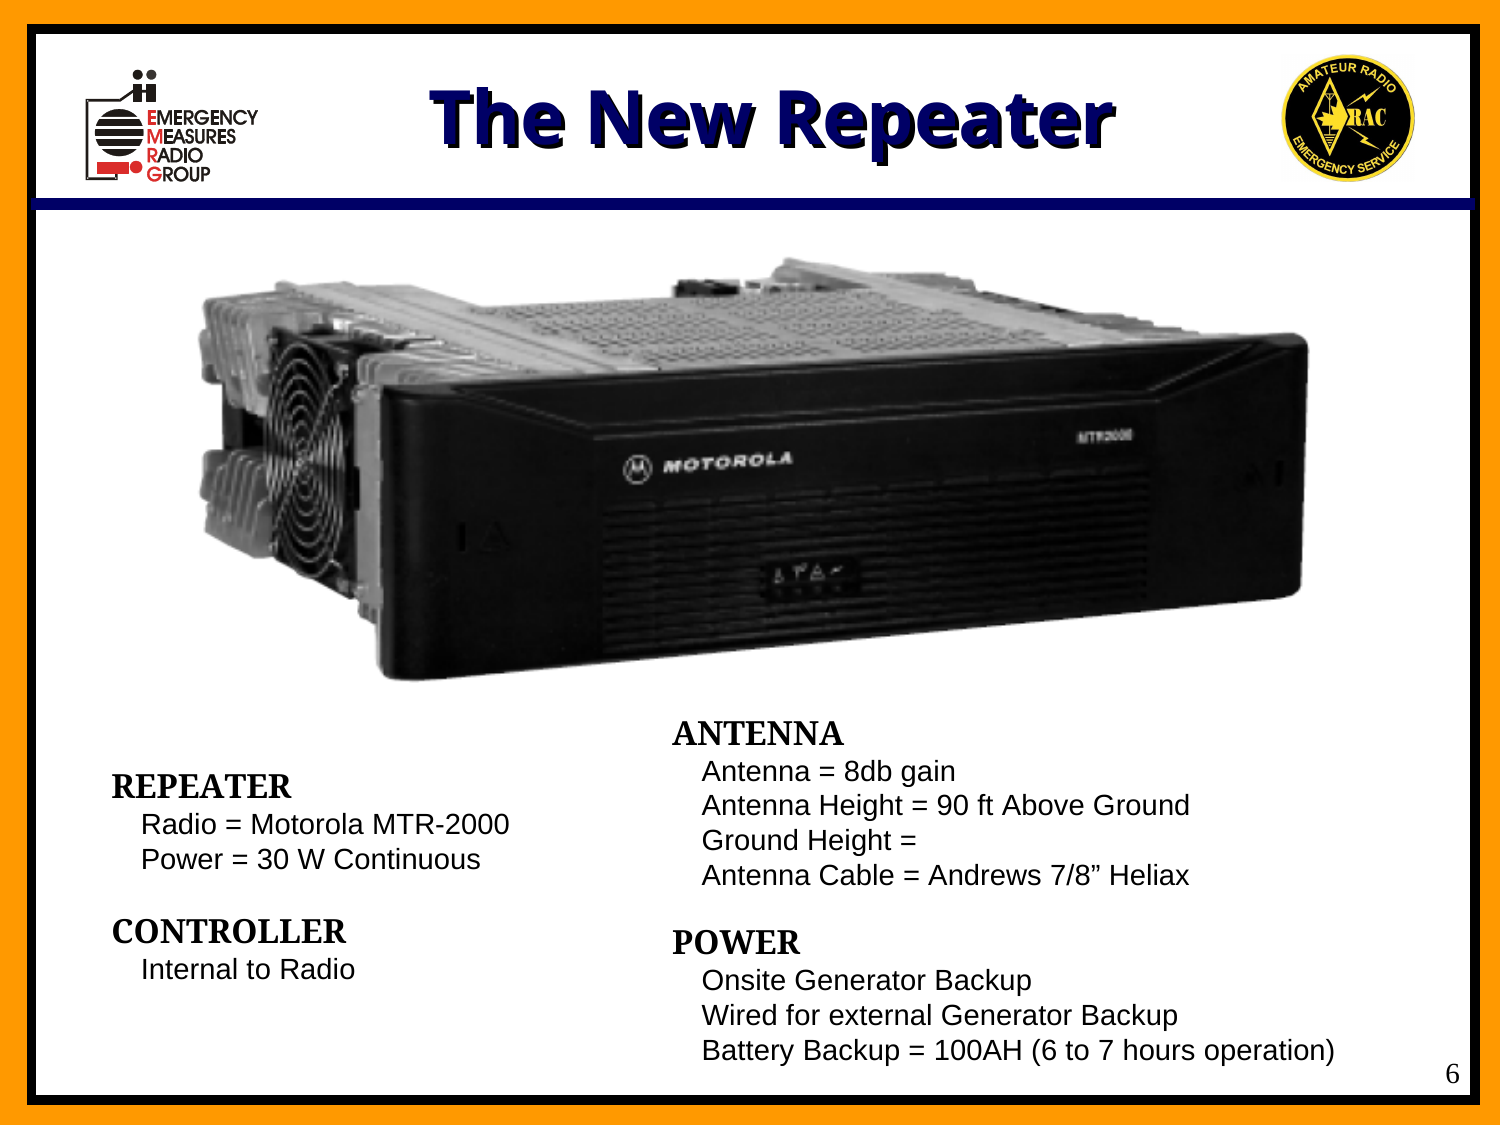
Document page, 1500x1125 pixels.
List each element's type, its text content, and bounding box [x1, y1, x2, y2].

text_box REPEATER Radio = Motorola MTR-2000 Power = 30 W Continuous CONTROLLER Internal to Radio [96, 757, 617, 993]
text_box ANTENNA Antenna = 8db gain Antenna Height = 90 ft Above Ground Ground Height = Antenna Cable = Andrews 7/8” Heliax POWER Onsite Generator Backup Wired for external Generator Backup Battery Backup = 100AH (6 to 7 hours operation) [657, 704, 1443, 1075]
picture [1281, 54, 1415, 182]
picture [178, 215, 1322, 683]
text_box The New Repeater [251, 75, 1292, 168]
